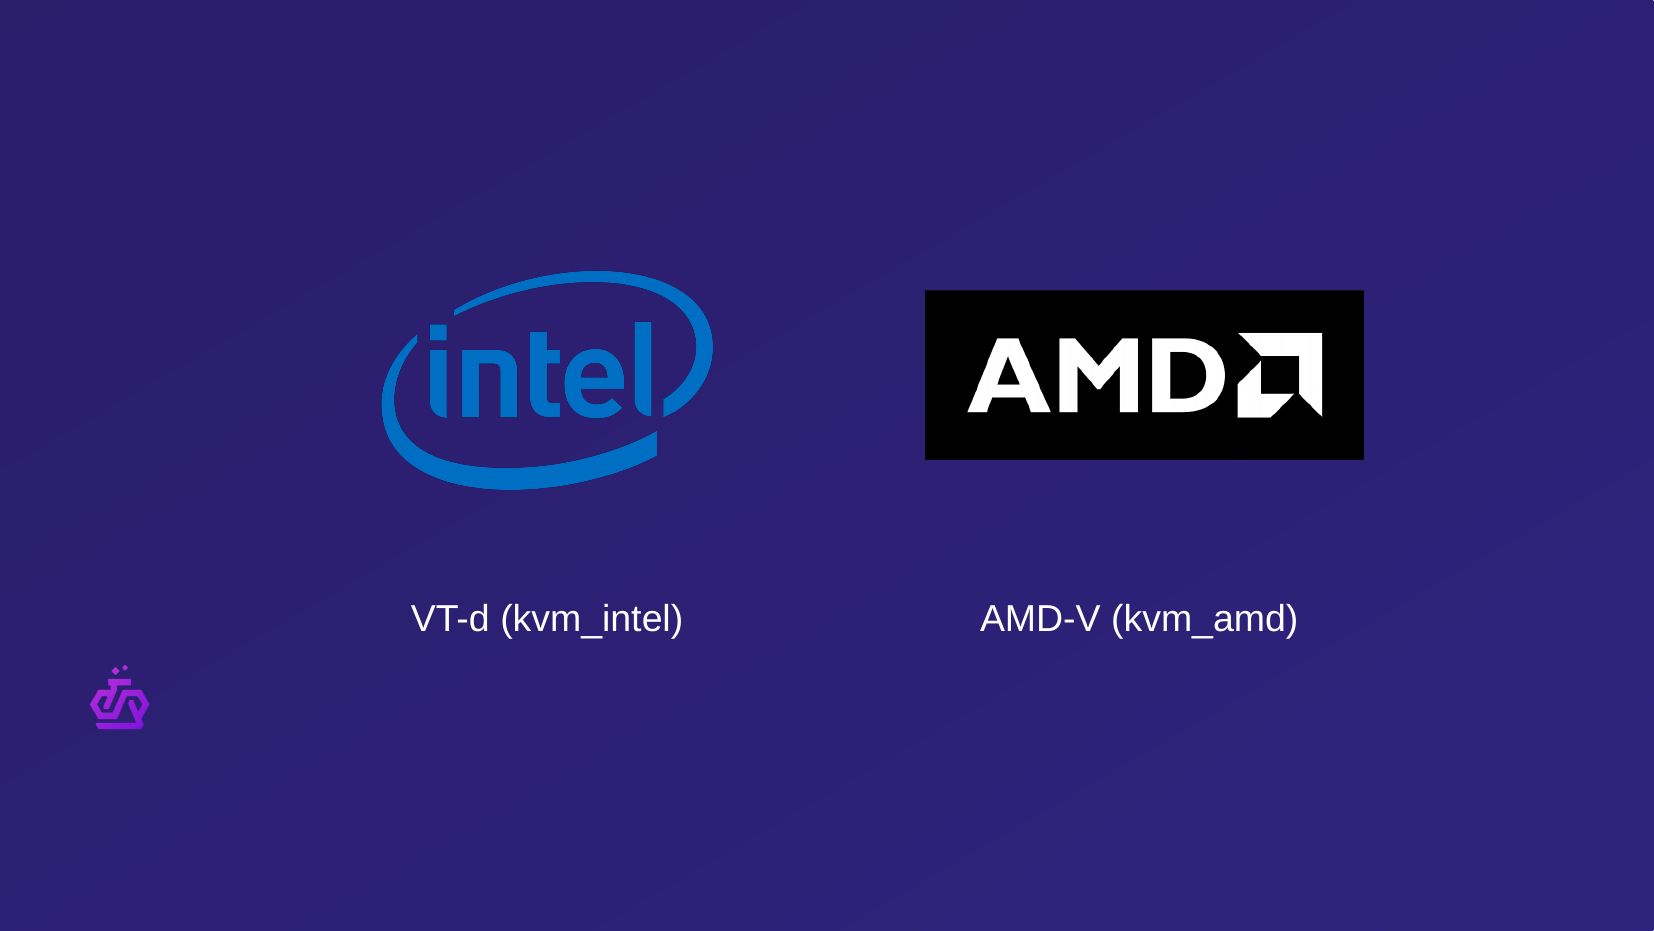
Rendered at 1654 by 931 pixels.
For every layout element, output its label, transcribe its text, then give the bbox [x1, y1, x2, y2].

picture [70, 643, 150, 755]
text_box VT-d (kvm_intel) [396, 590, 699, 648]
text_box AMD-V (kvm_amd) [965, 590, 1314, 648]
picture [925, 290, 1364, 460]
picture [363, 252, 732, 497]
